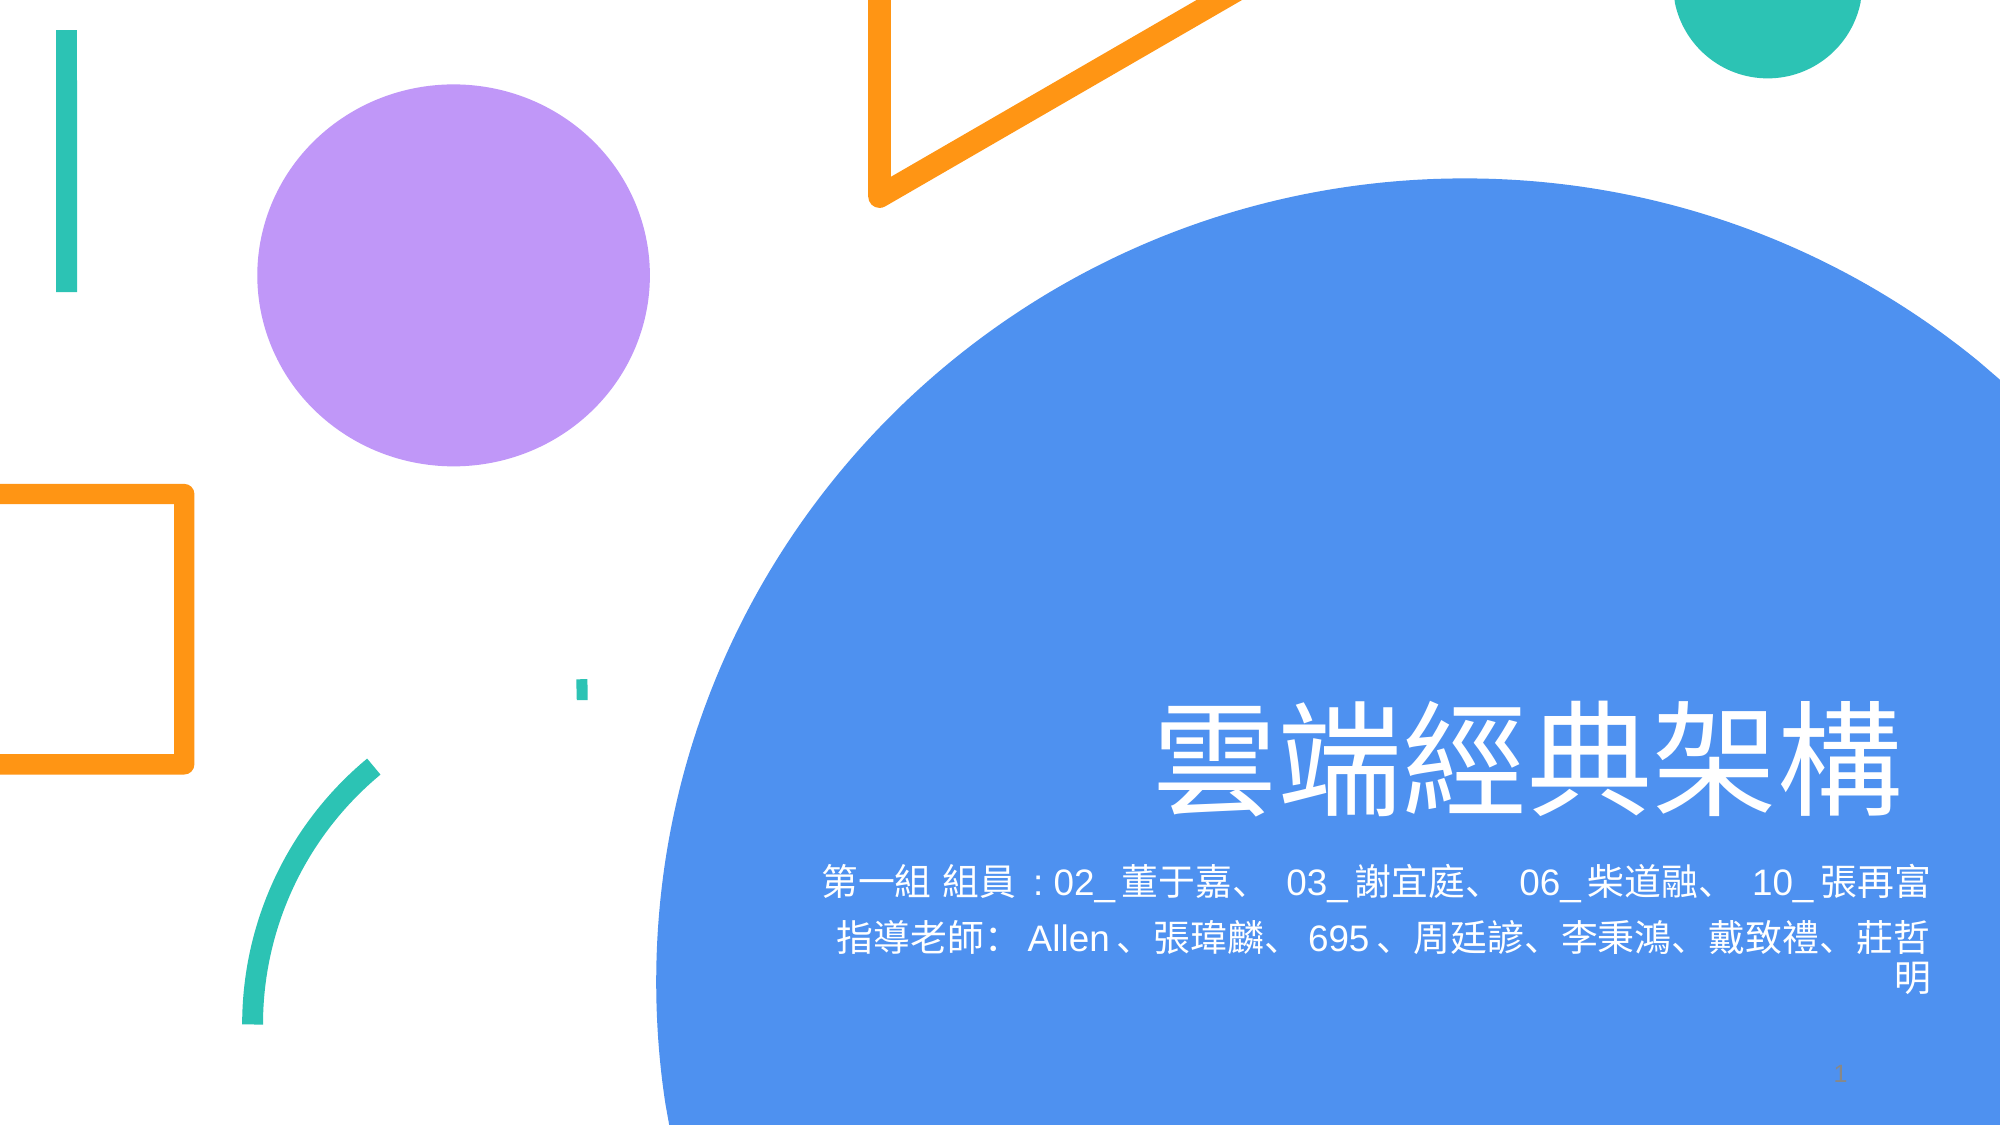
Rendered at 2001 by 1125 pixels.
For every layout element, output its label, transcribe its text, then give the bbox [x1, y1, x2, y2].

title 雲端經典架構 [835, 450, 1917, 842]
subtitle 第一組 組員 : 02_董于嘉、 03_謝宜庭、 06_柴道融、 10_張再富 指導老師：Allen、張瑋麟、695、周廷諺、李秉鴻、戴致禮、莊哲明 [798, 856, 1947, 1020]
slide_number 1 [1412, 1042, 1863, 1103]
